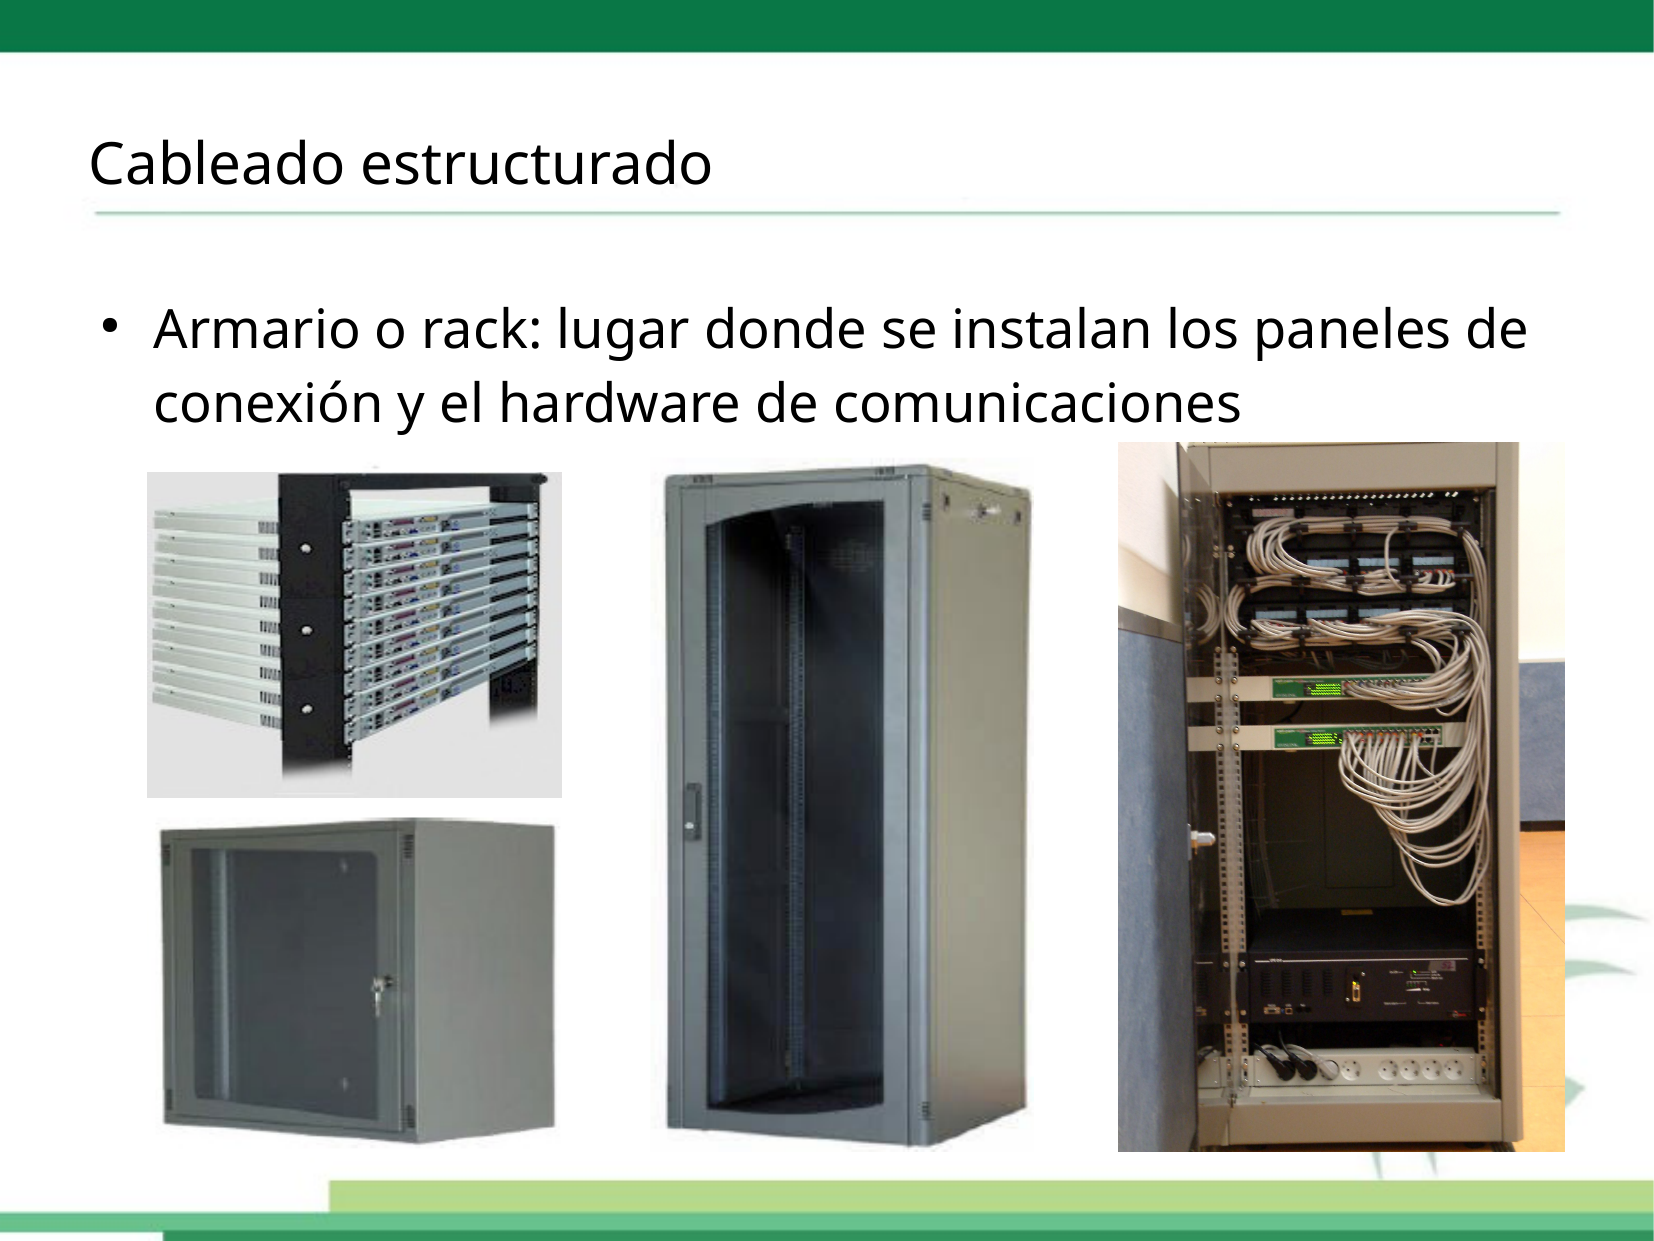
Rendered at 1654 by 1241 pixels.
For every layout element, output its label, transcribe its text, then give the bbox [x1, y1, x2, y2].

title Cableado estructurado [88, 66, 1577, 259]
list Armario o rack: lugar donde se instalan los paneles de conexión y el hardware de comunicaciones [82, 290, 1571, 1094]
picture [0, 0, 1654, 1241]
